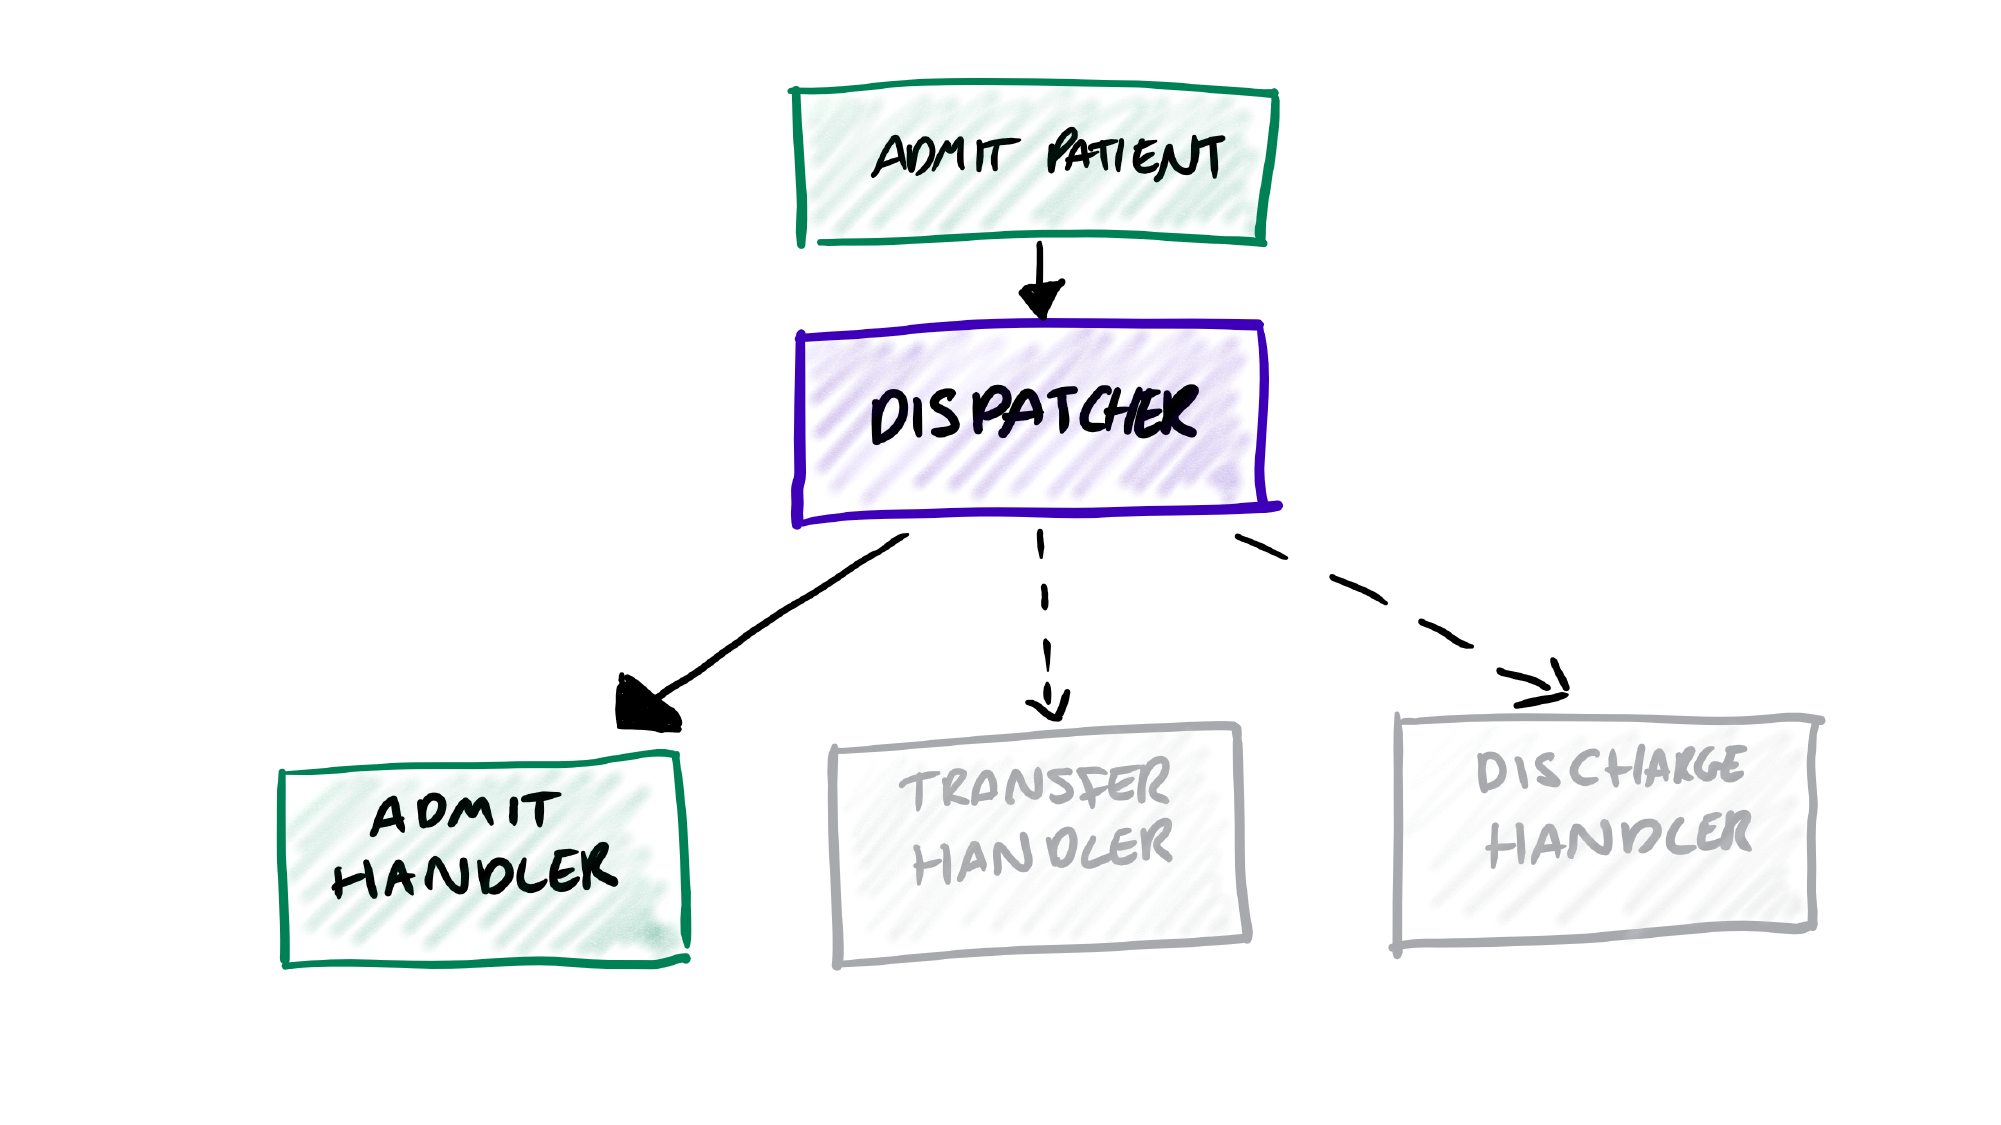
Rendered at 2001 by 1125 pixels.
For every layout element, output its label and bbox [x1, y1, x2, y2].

picture [156, 0, 1844, 1125]
